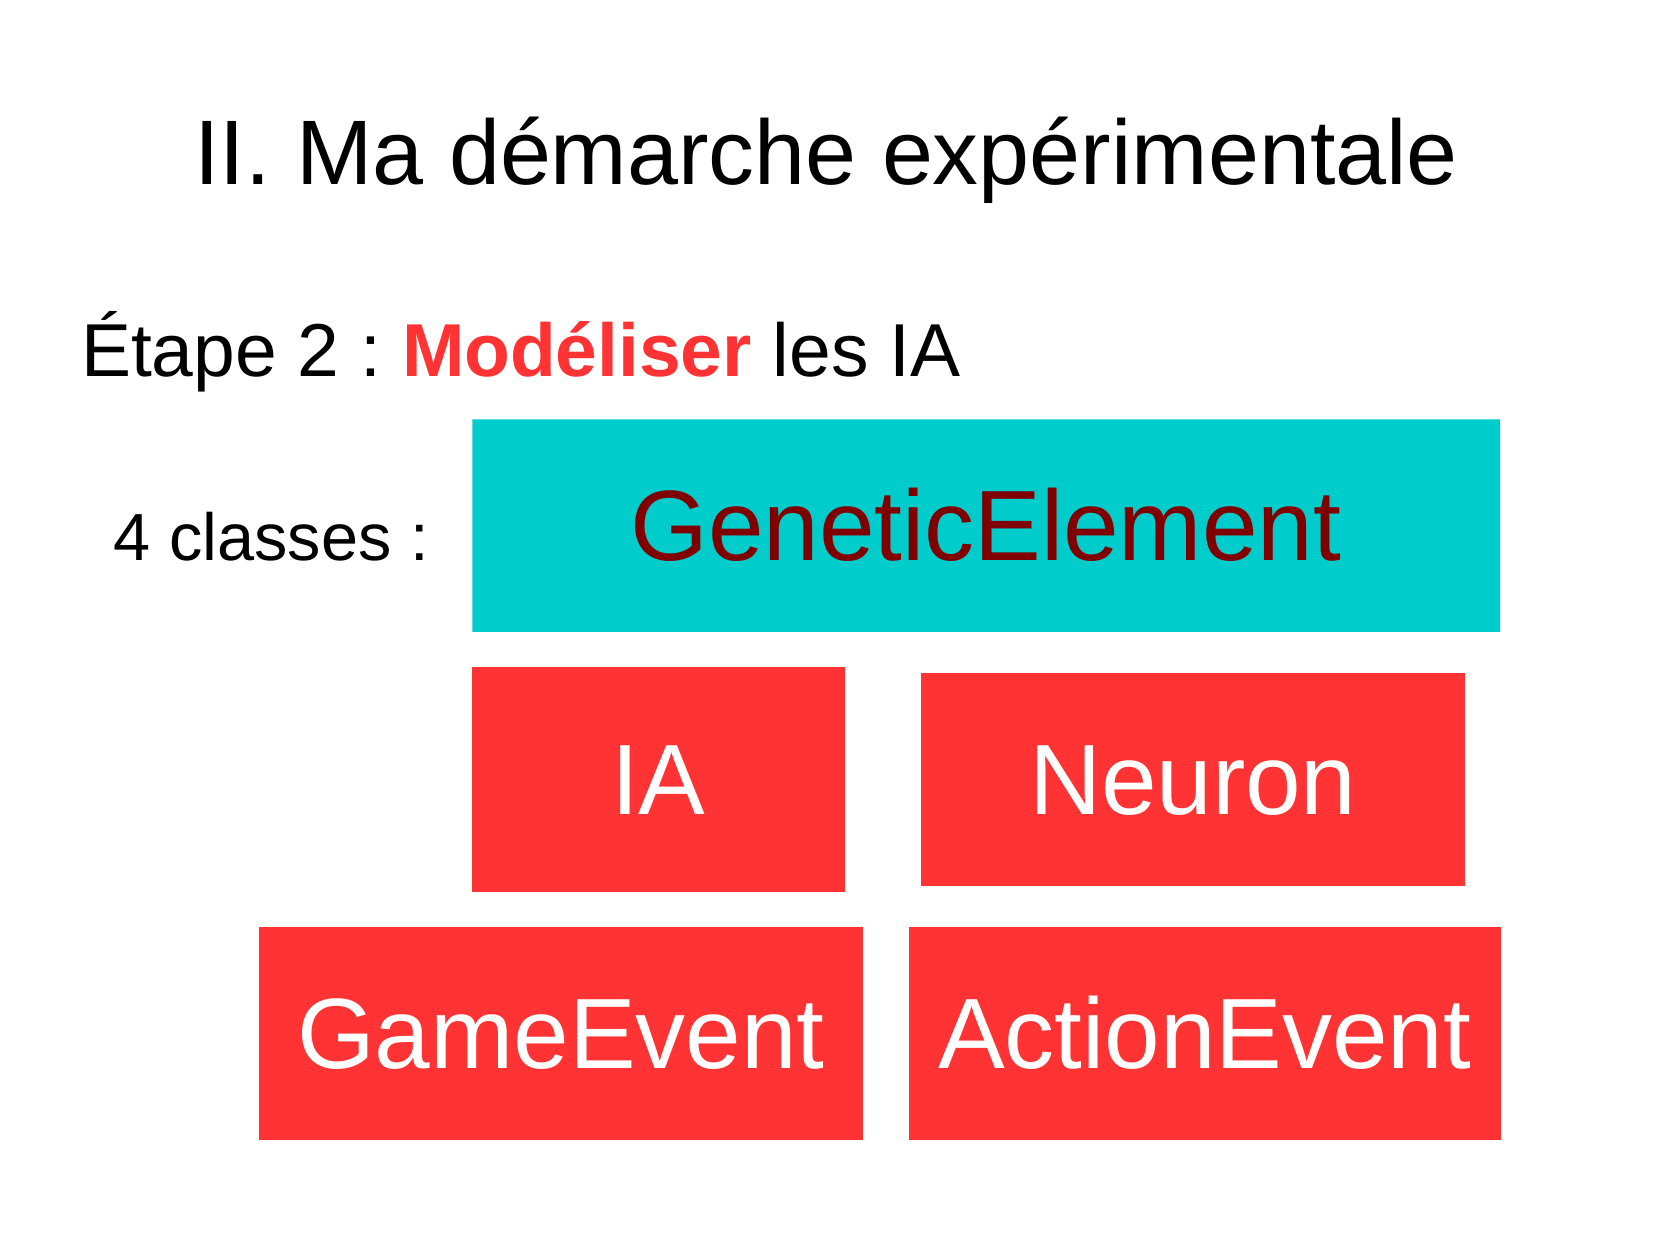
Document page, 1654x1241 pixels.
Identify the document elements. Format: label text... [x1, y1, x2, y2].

text_box Étape 2 : Modéliser les IA [66, 301, 976, 400]
title II. Ma démarche expérimentale [82, 49, 1571, 257]
text_box GameEvent [259, 927, 863, 1140]
text_box GeneticElement [472, 419, 1501, 632]
text_box 4 classes : [99, 493, 445, 583]
text_box Neuron [921, 673, 1465, 886]
text_box ActionEvent [909, 927, 1501, 1140]
text_box IA [472, 667, 845, 892]
